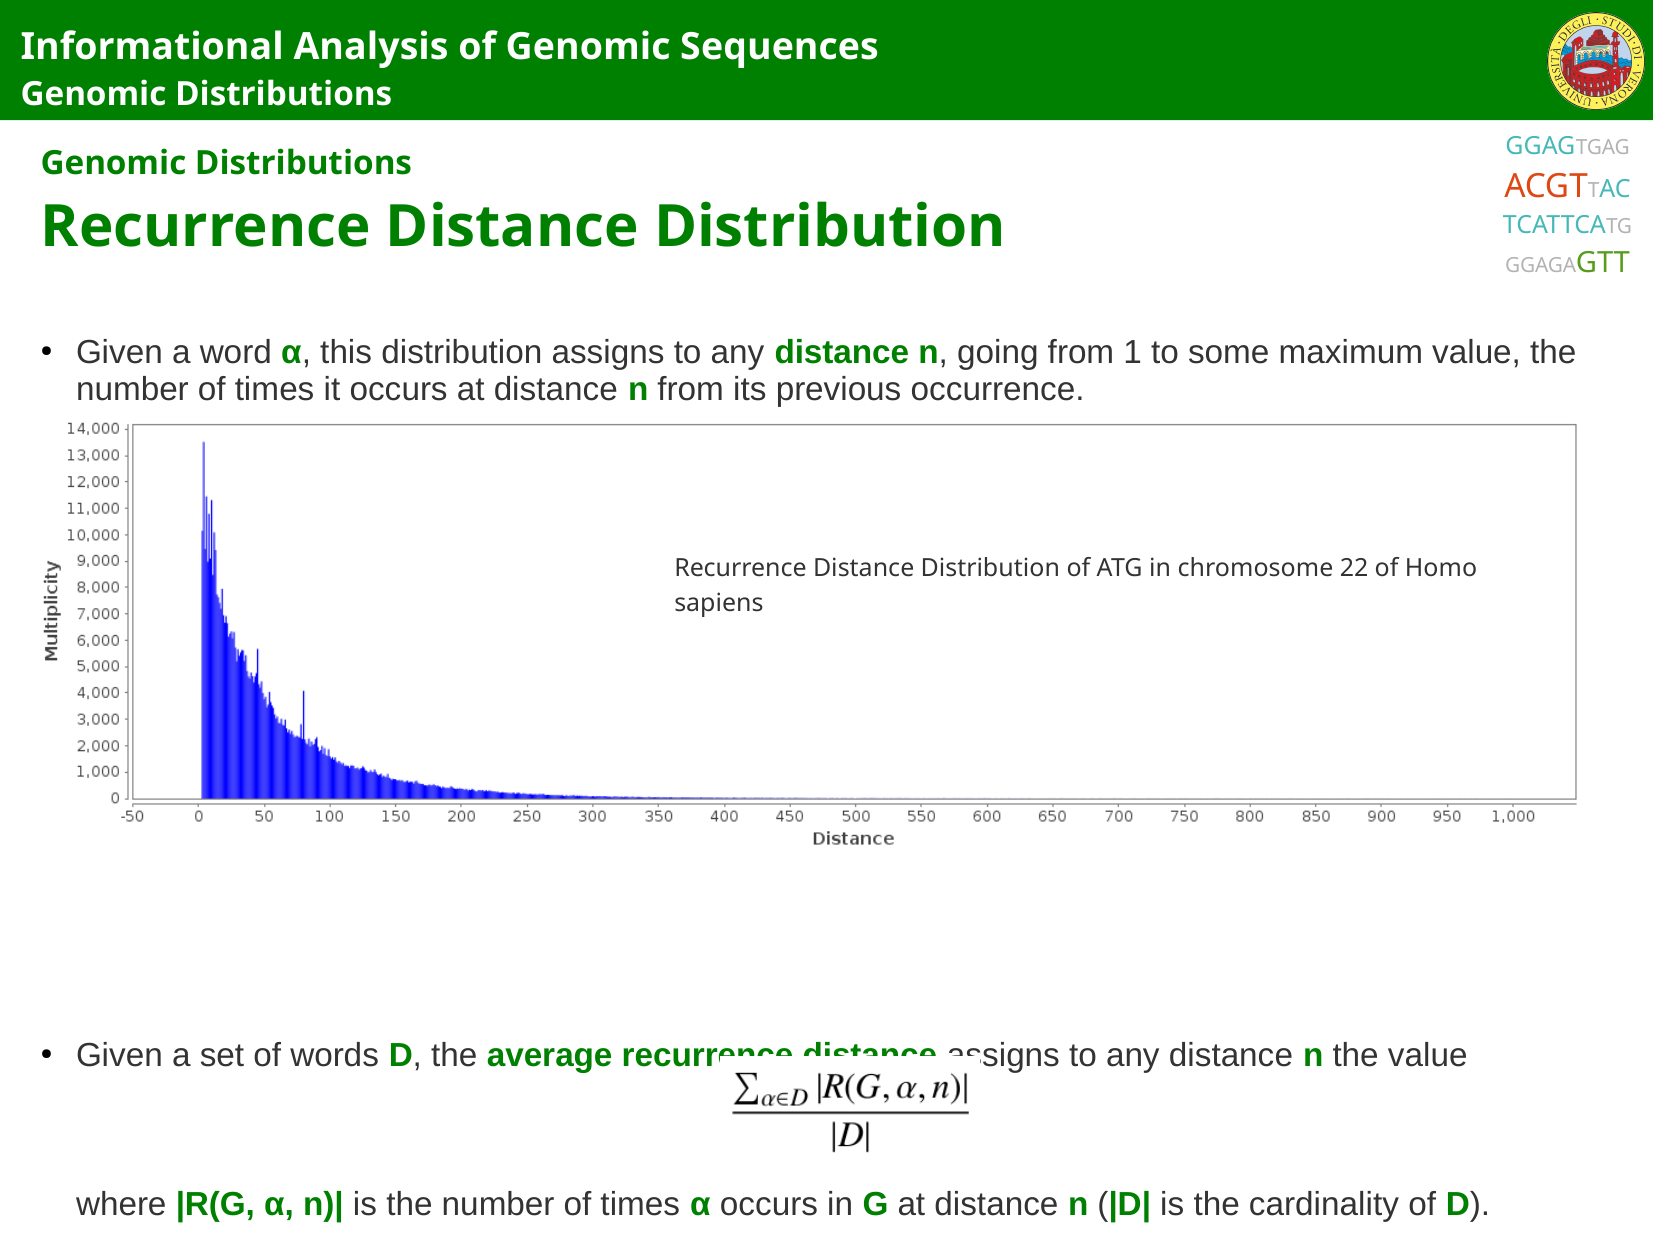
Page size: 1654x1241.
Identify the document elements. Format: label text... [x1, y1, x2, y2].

text_box Genomic Distributions Recurrence Distance Distribution Given a word α, this distribution assigns to any distance n, going from 1 to some maximum value, the number of times it occurs at distance n from its previous occurrence. Given a set of words D, the average recurrence distance assigns to any distance n the value where |R(G, α, n)| is the number of times α occurs in G at distance n (|D| is the cardinality of D). [25, 131, 1621, 1241]
text_box GGAGTGAGACGTTACTCATTCATGGGAGAGTT [1485, 120, 1651, 263]
picture [1547, 12, 1645, 110]
text_box [0, 0, 1653, 121]
picture [720, 1056, 980, 1162]
text_box Informational Analysis of Genomic Sequences Genomic Distributions [5, 11, 1416, 107]
